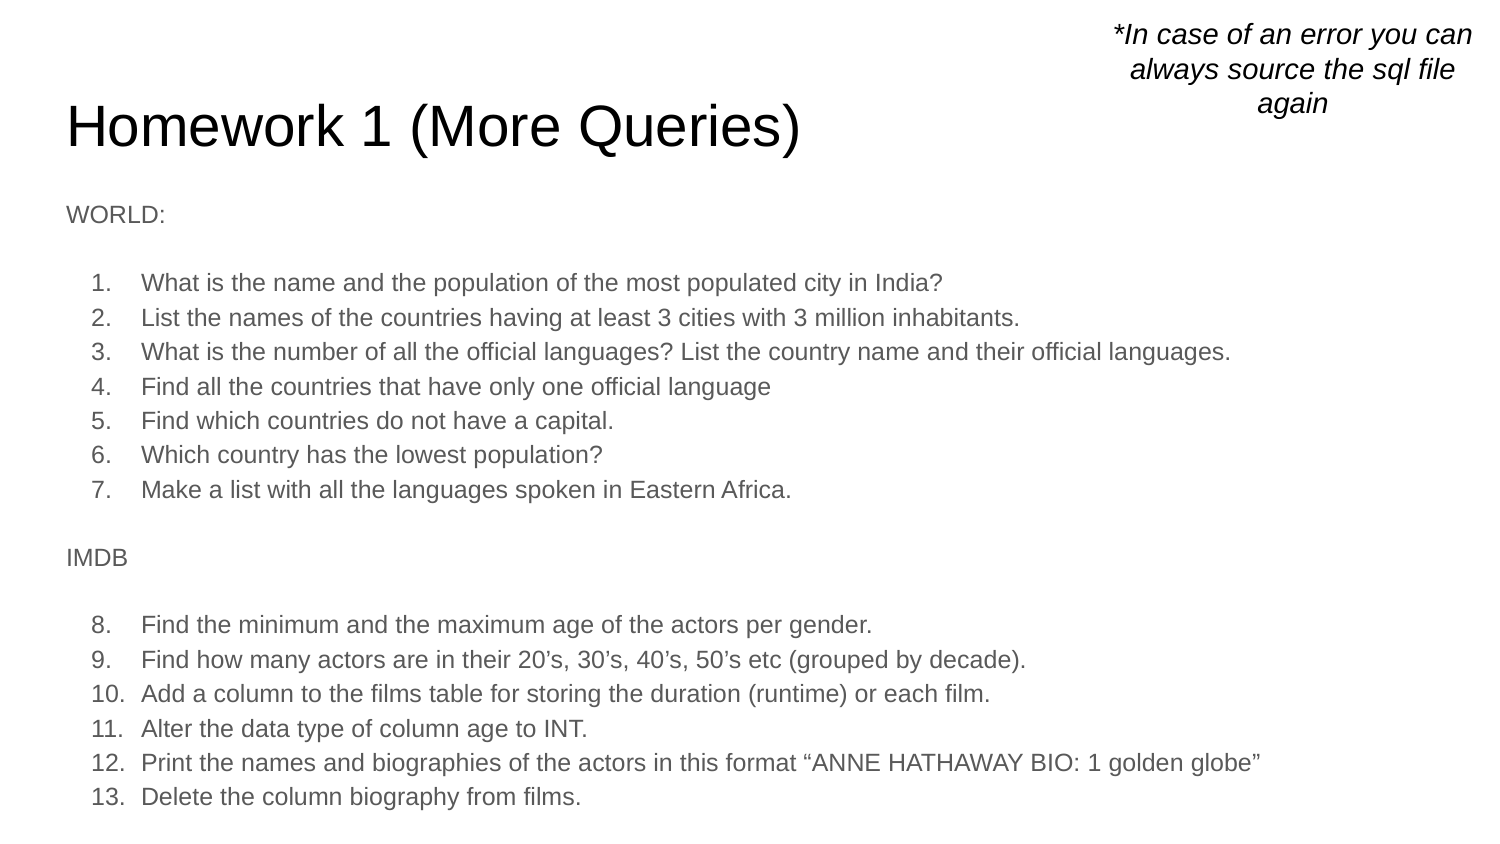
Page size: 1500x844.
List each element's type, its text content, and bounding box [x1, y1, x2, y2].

list WORLD: What is the name and the population of the most populated city in India? List the names of the countries having at least 3 cities with 3 million inhabitants. What is the number of all the official languages? List the country name and their official languages. Find all the countries that have only one official language Find which countries do not have a capital. Which country has the lowest population? Make a list with all the languages spoken in Eastern Africa. IMDB Find the minimum and the maximum age of the actors per gender. Find how many actors are in their 20’s, 30’s, 40’s, 50’s etc (grouped by decade). Add a column to the films table for storing the duration (runtime) or each film. Alter the data type of column age to INT. Print the names and biographies of the actors in this format “ANNE HATHAWAY BIO: 1 golden globe” Delete the column biography from films. [51, 179, 1449, 740]
text_box *In case of an error you can always source the sql file again [1086, 0, 1500, 108]
title Homework 1 (More Queries) [51, 72, 1449, 167]
